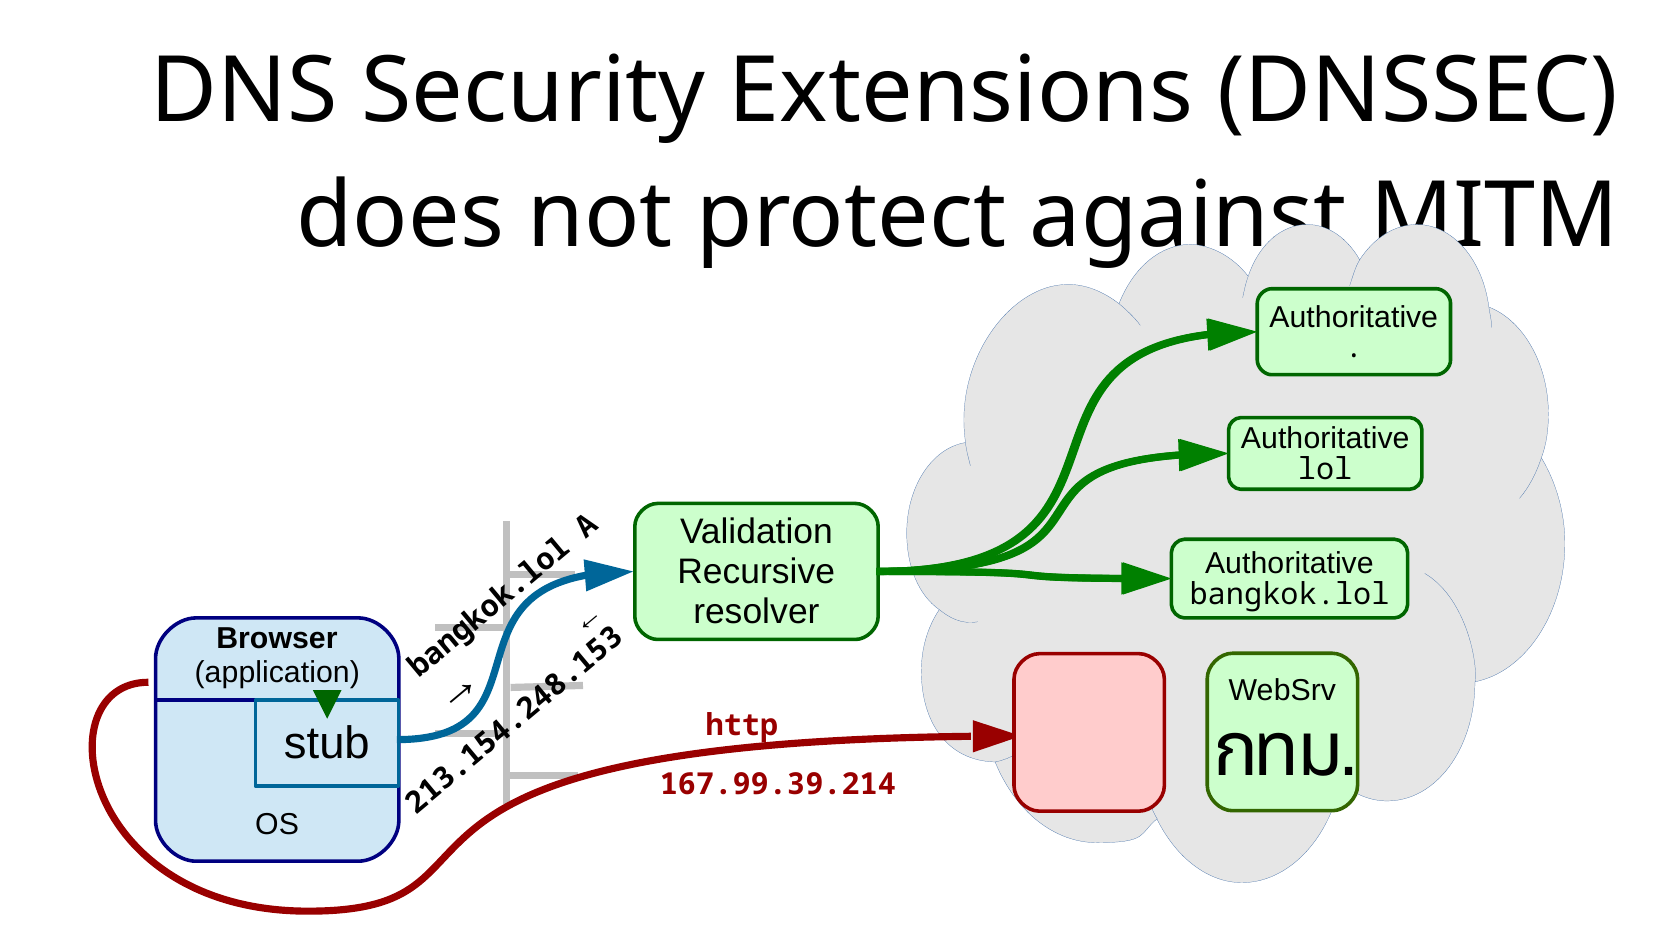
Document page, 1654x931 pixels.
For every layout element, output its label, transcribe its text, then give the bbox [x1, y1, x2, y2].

picture [88, 224, 1565, 915]
title DNS Security Extensions (DNSSEC) does not protect against MITM [1, 23, 1620, 221]
